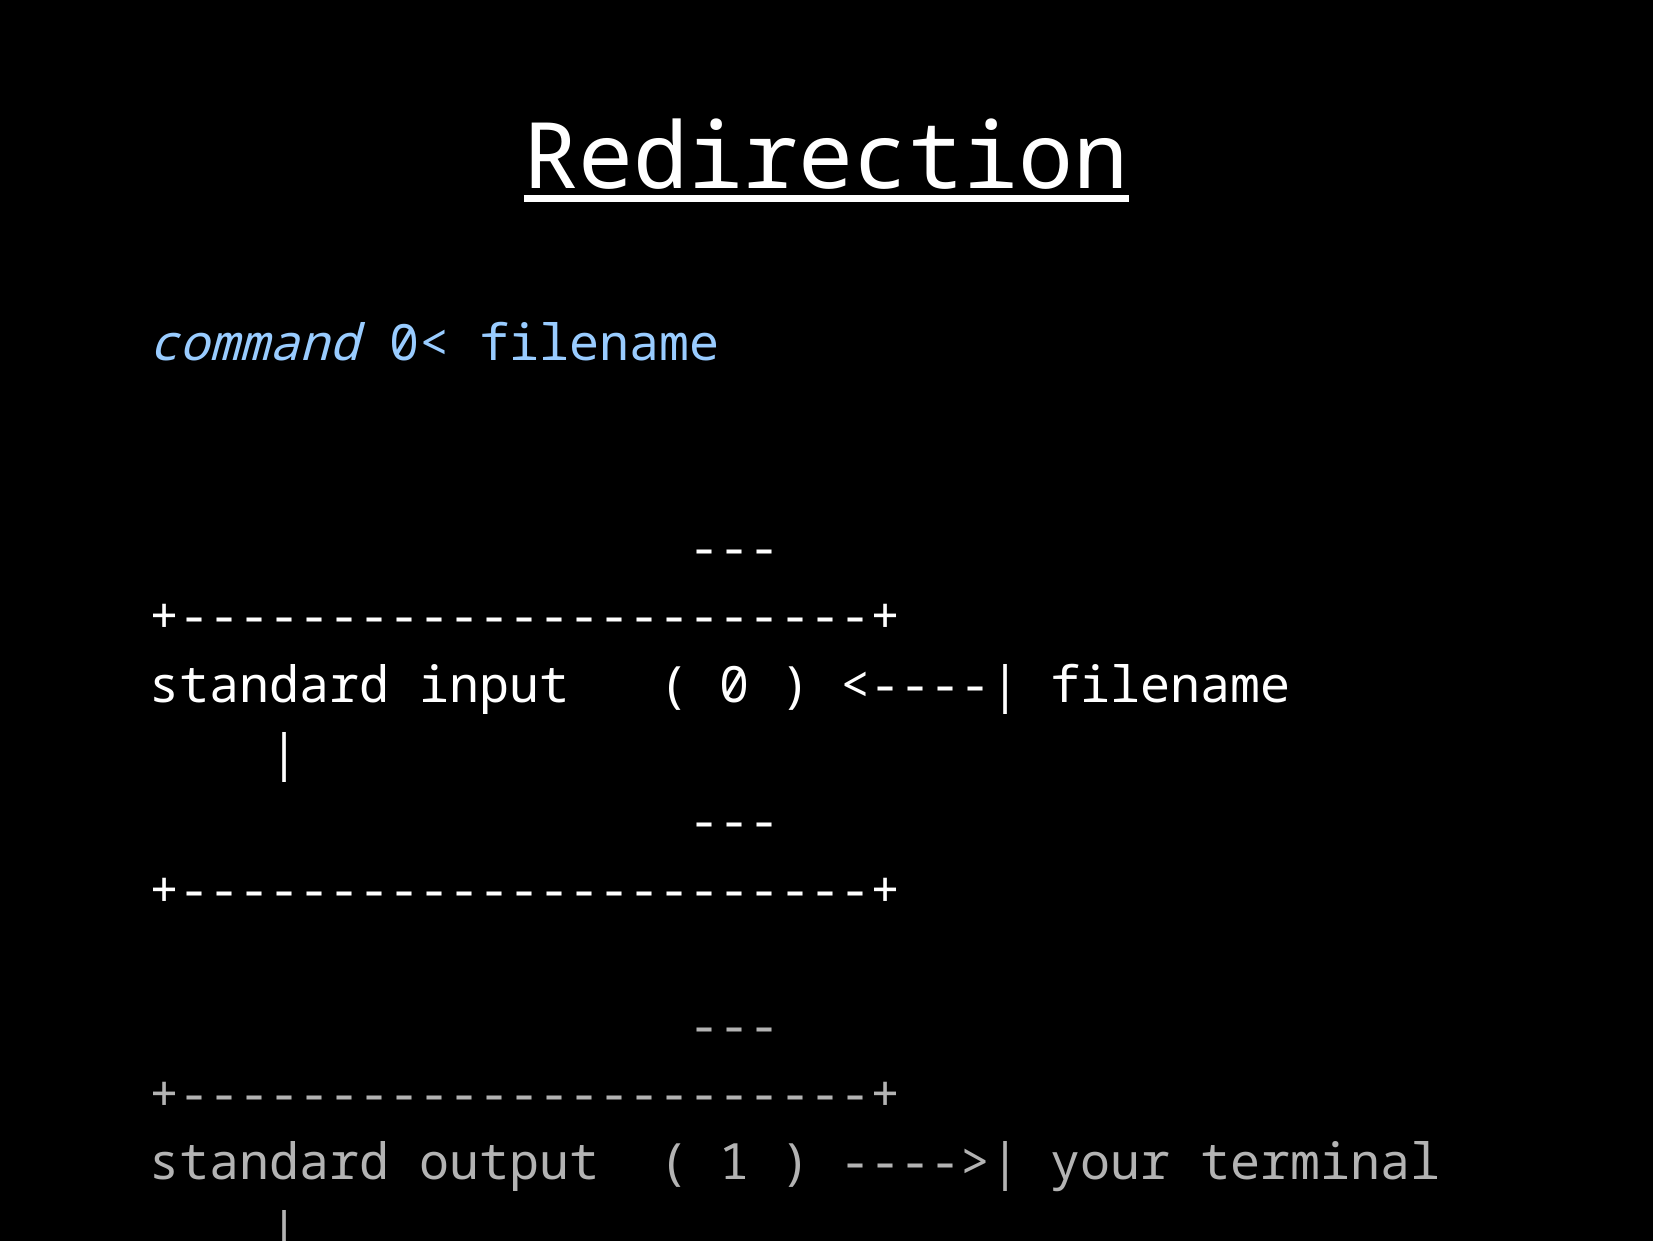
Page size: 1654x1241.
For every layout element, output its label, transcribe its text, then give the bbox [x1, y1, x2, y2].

title Redirection [82, 49, 1571, 257]
text_box command 0< filename --- +-----------------------+ standard input ( 0 ) <----| filename | --- +-----------------------+ --- +-----------------------+ standard output ( 1 ) ---->| your terminal | --- +-----------------------+ --- +-----------------------+ standard error ( 2 ) ---->| your terminal | --- +-----------------------+ [135, 300, 1576, 1021]
